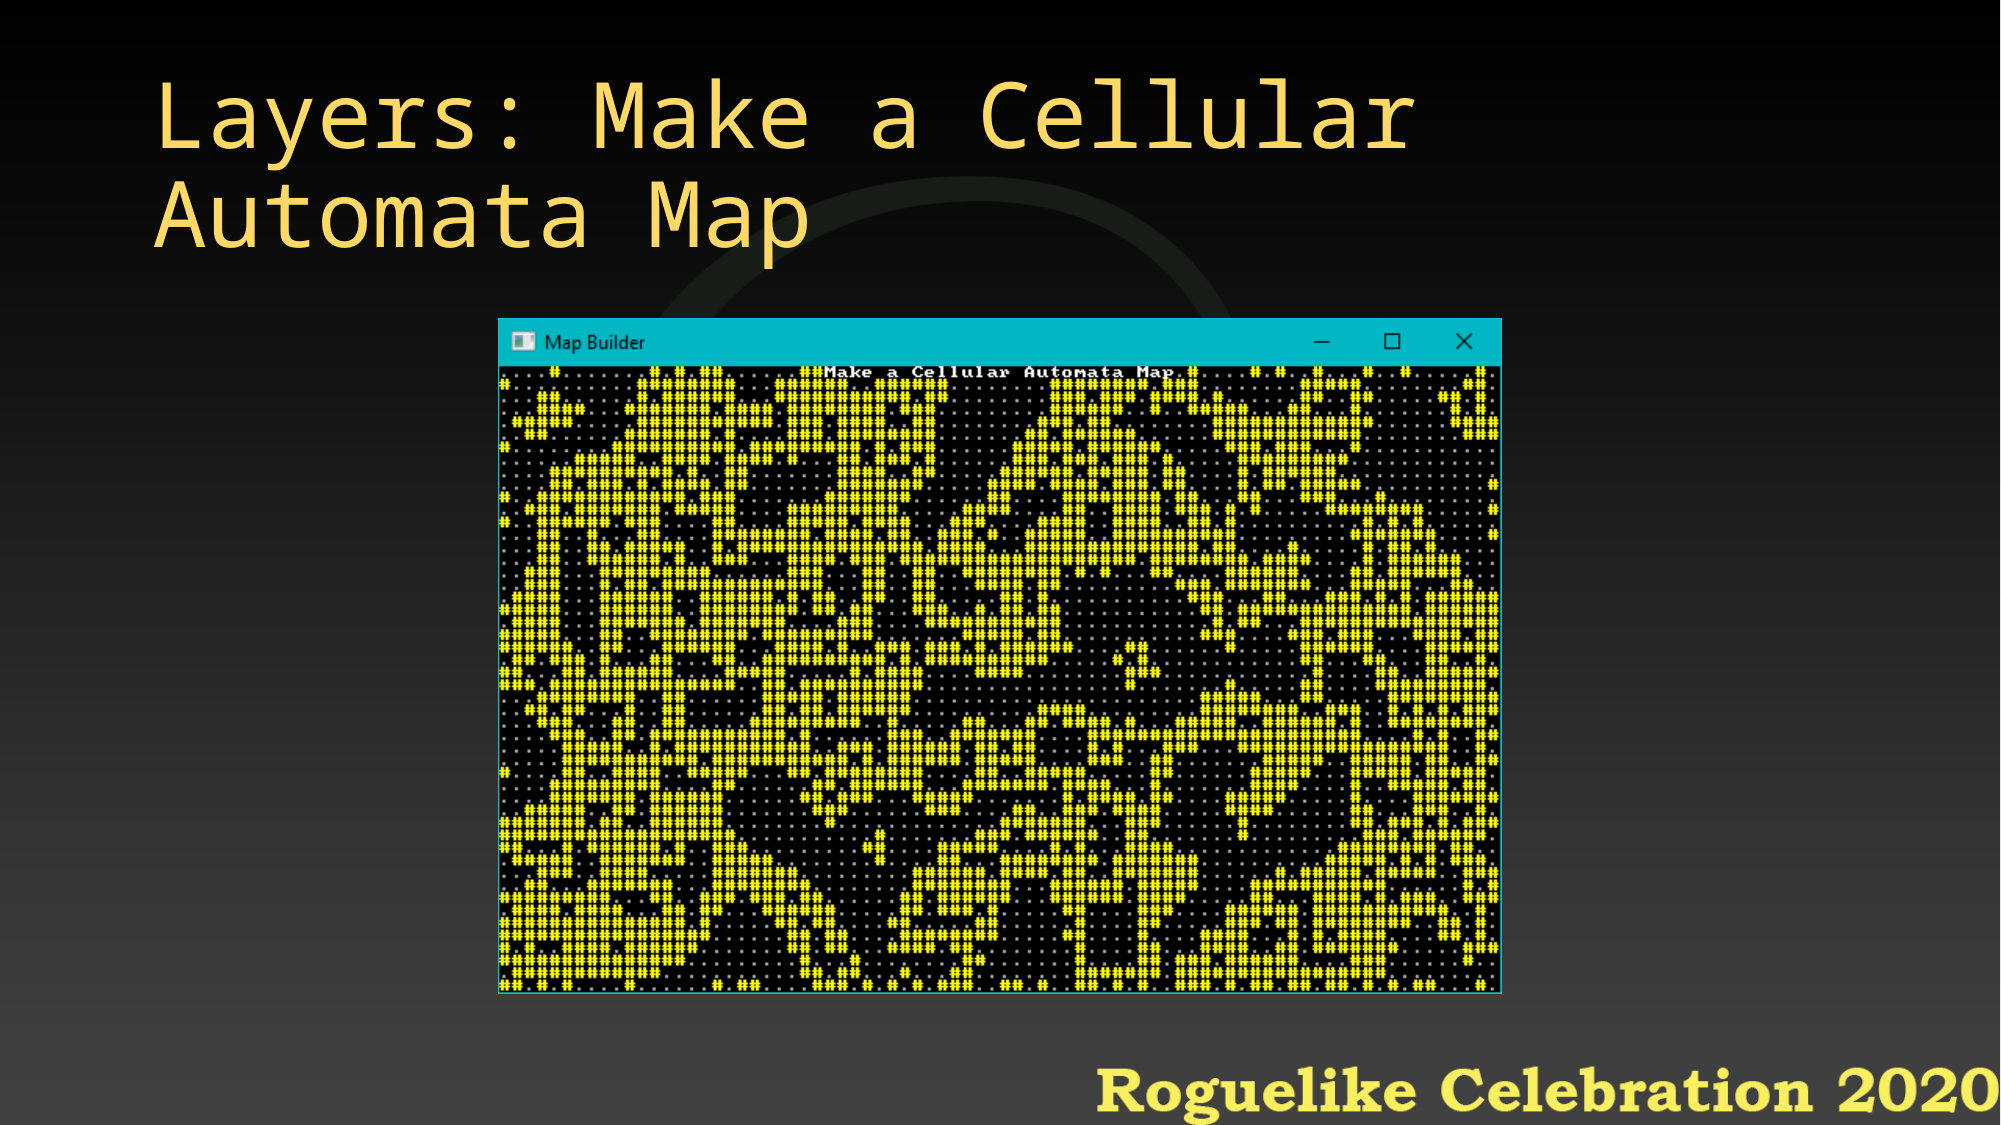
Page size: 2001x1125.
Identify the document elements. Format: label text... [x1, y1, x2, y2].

title Layers: Make a Cellular Automata Map [137, 59, 1863, 278]
picture [0, 0, 2001, 1125]
